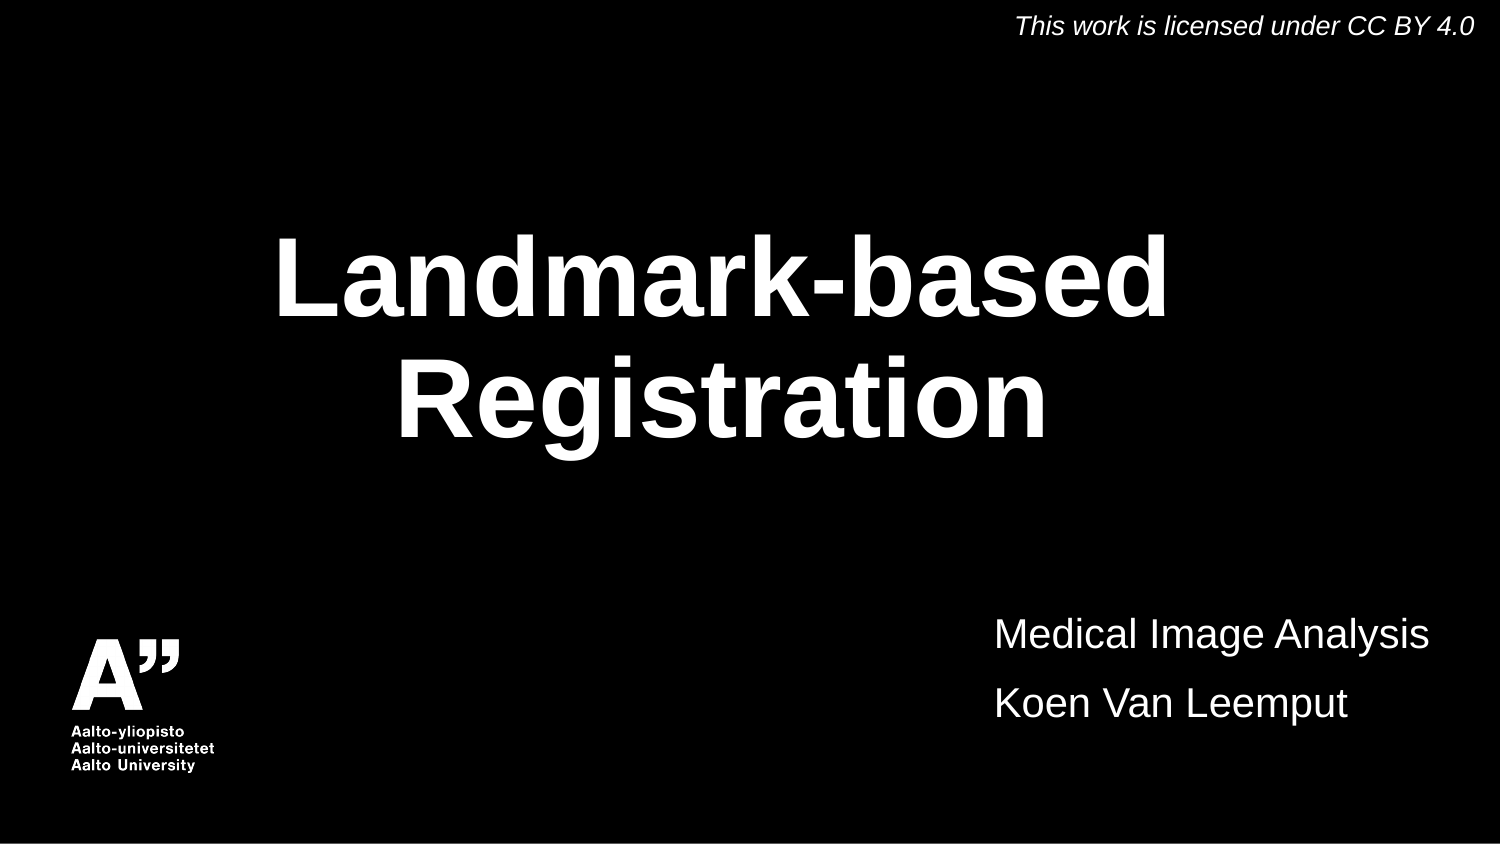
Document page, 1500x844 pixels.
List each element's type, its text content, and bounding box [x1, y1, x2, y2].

picture [0, 568, 285, 844]
list This work is licensed under CC BY 4.0 [999, 0, 1500, 37]
list Landmark-based Registration [70, 360, 1375, 470]
list Koen Van Leemput [978, 673, 1443, 723]
list Medical Image Analysis [978, 604, 1469, 654]
